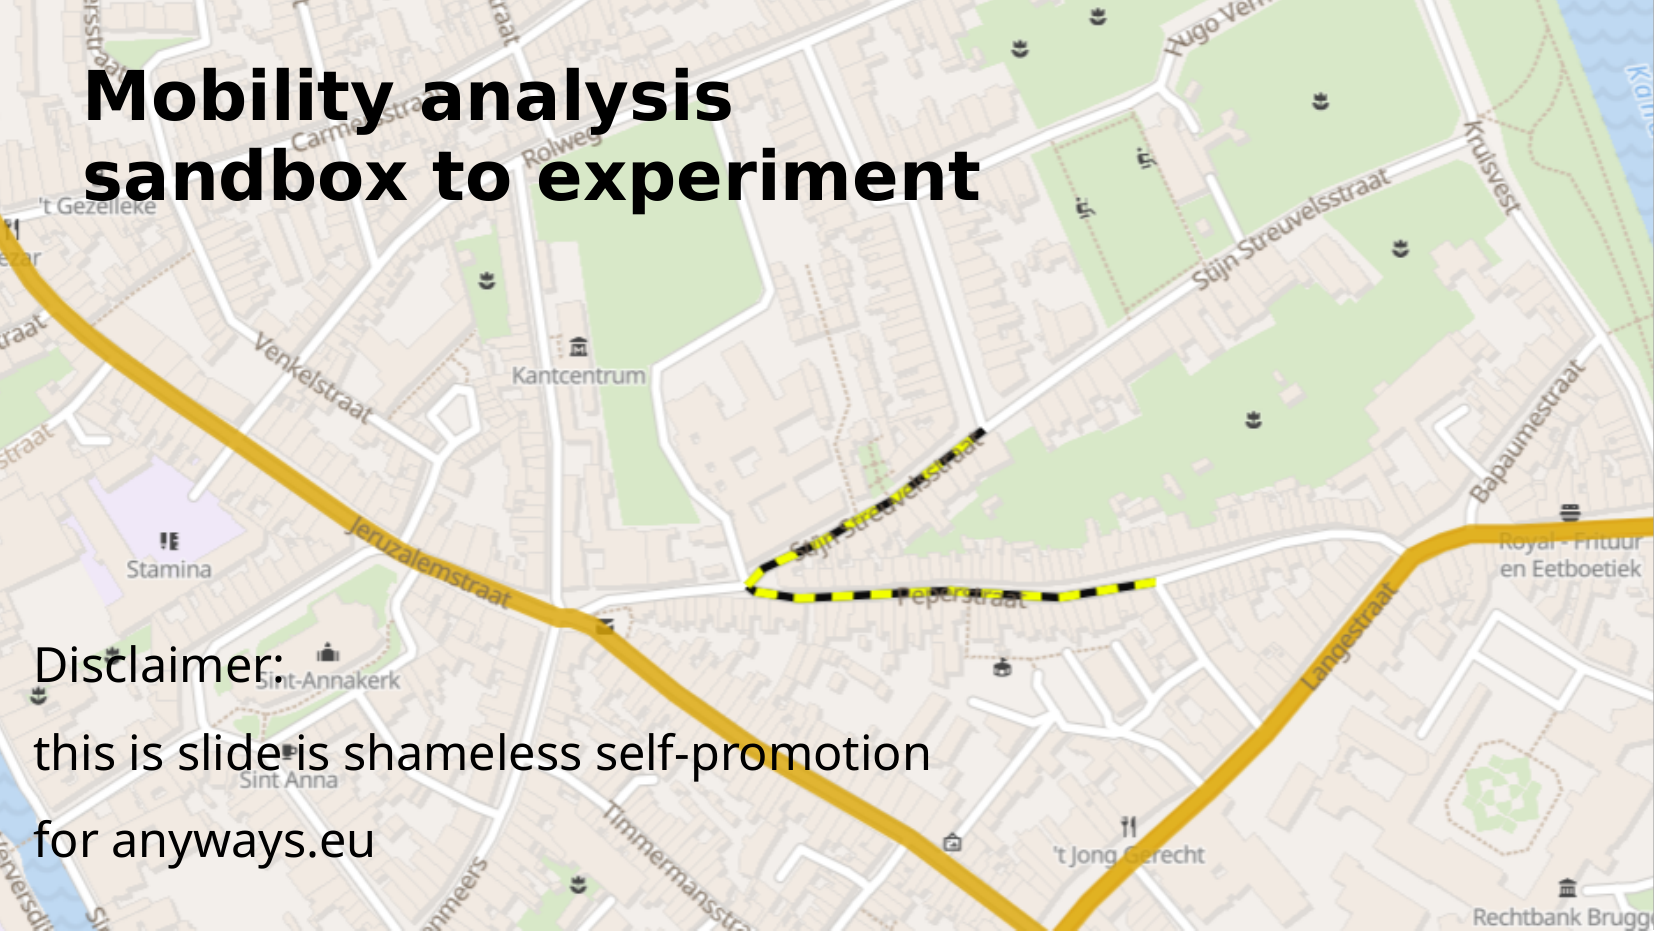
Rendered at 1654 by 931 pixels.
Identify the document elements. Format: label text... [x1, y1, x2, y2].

list Disclaimer: this is slide is shameless self-promotion for anyways.eu [0, 631, 1453, 875]
picture [0, 0, 1654, 931]
title Mobility analysis sandbox to experiment [82, 56, 1571, 217]
